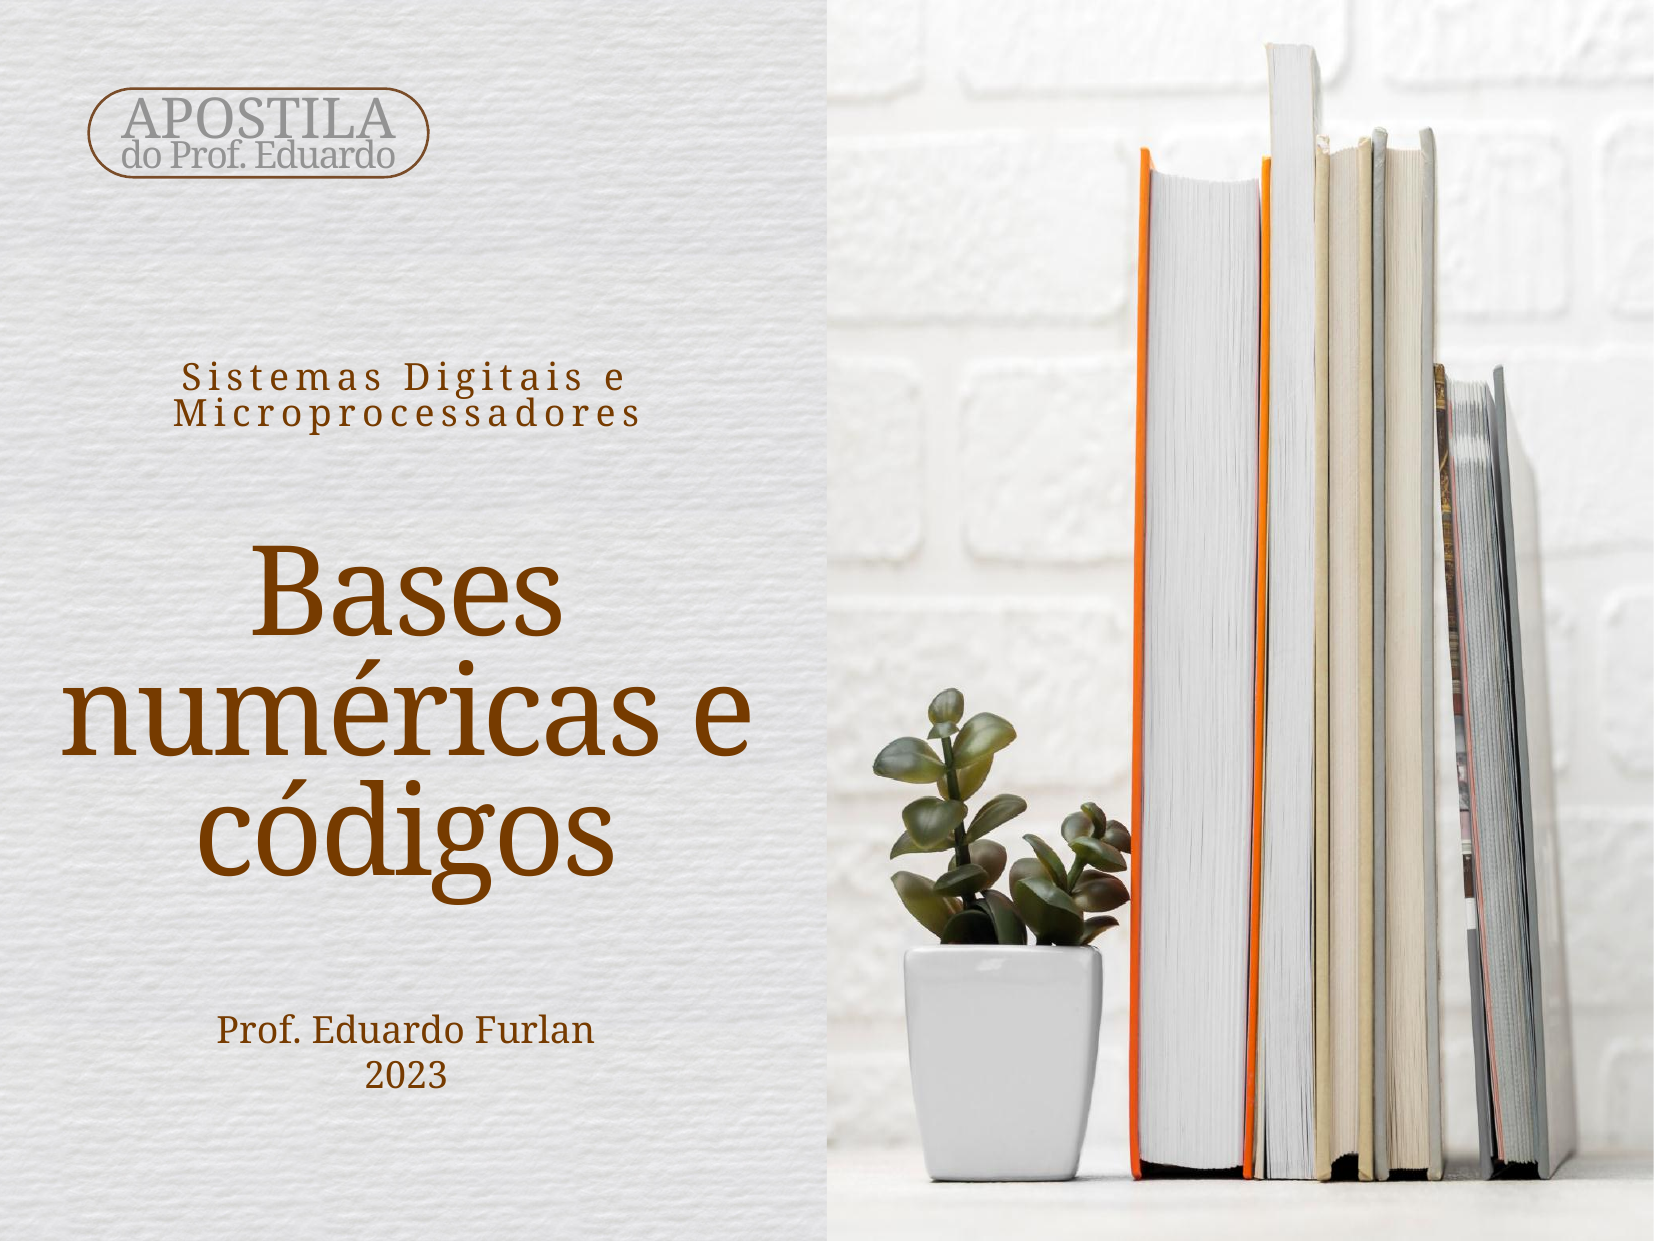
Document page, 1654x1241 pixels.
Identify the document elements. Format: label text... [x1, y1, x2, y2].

picture [826, 0, 1654, 1241]
text_box APOSTILA do Prof. Eduardo [88, 88, 429, 178]
text_box Sistemas Digitais e Microprocessadores Bases numéricas e códigos Prof. Eduardo Furlan 2023 [0, 354, 813, 1104]
text_box [0, 0, 826, 1241]
